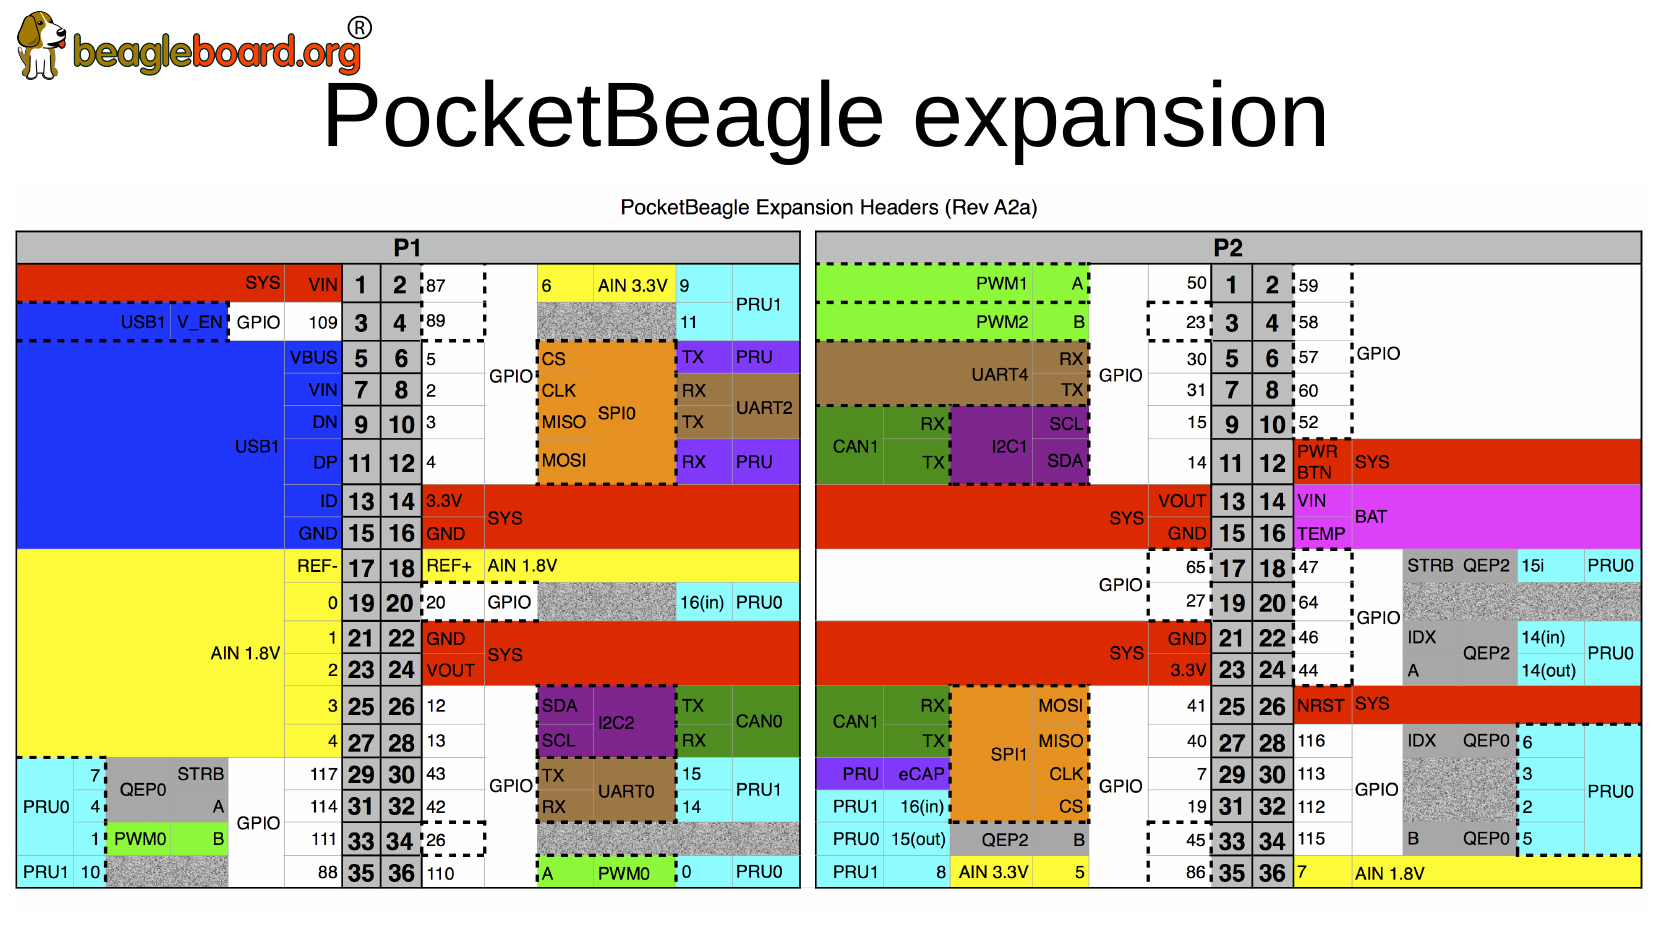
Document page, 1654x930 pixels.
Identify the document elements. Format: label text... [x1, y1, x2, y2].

picture [17, 11, 372, 80]
picture [15, 179, 1653, 915]
title PocketBeagle expansion [82, 37, 1571, 179]
